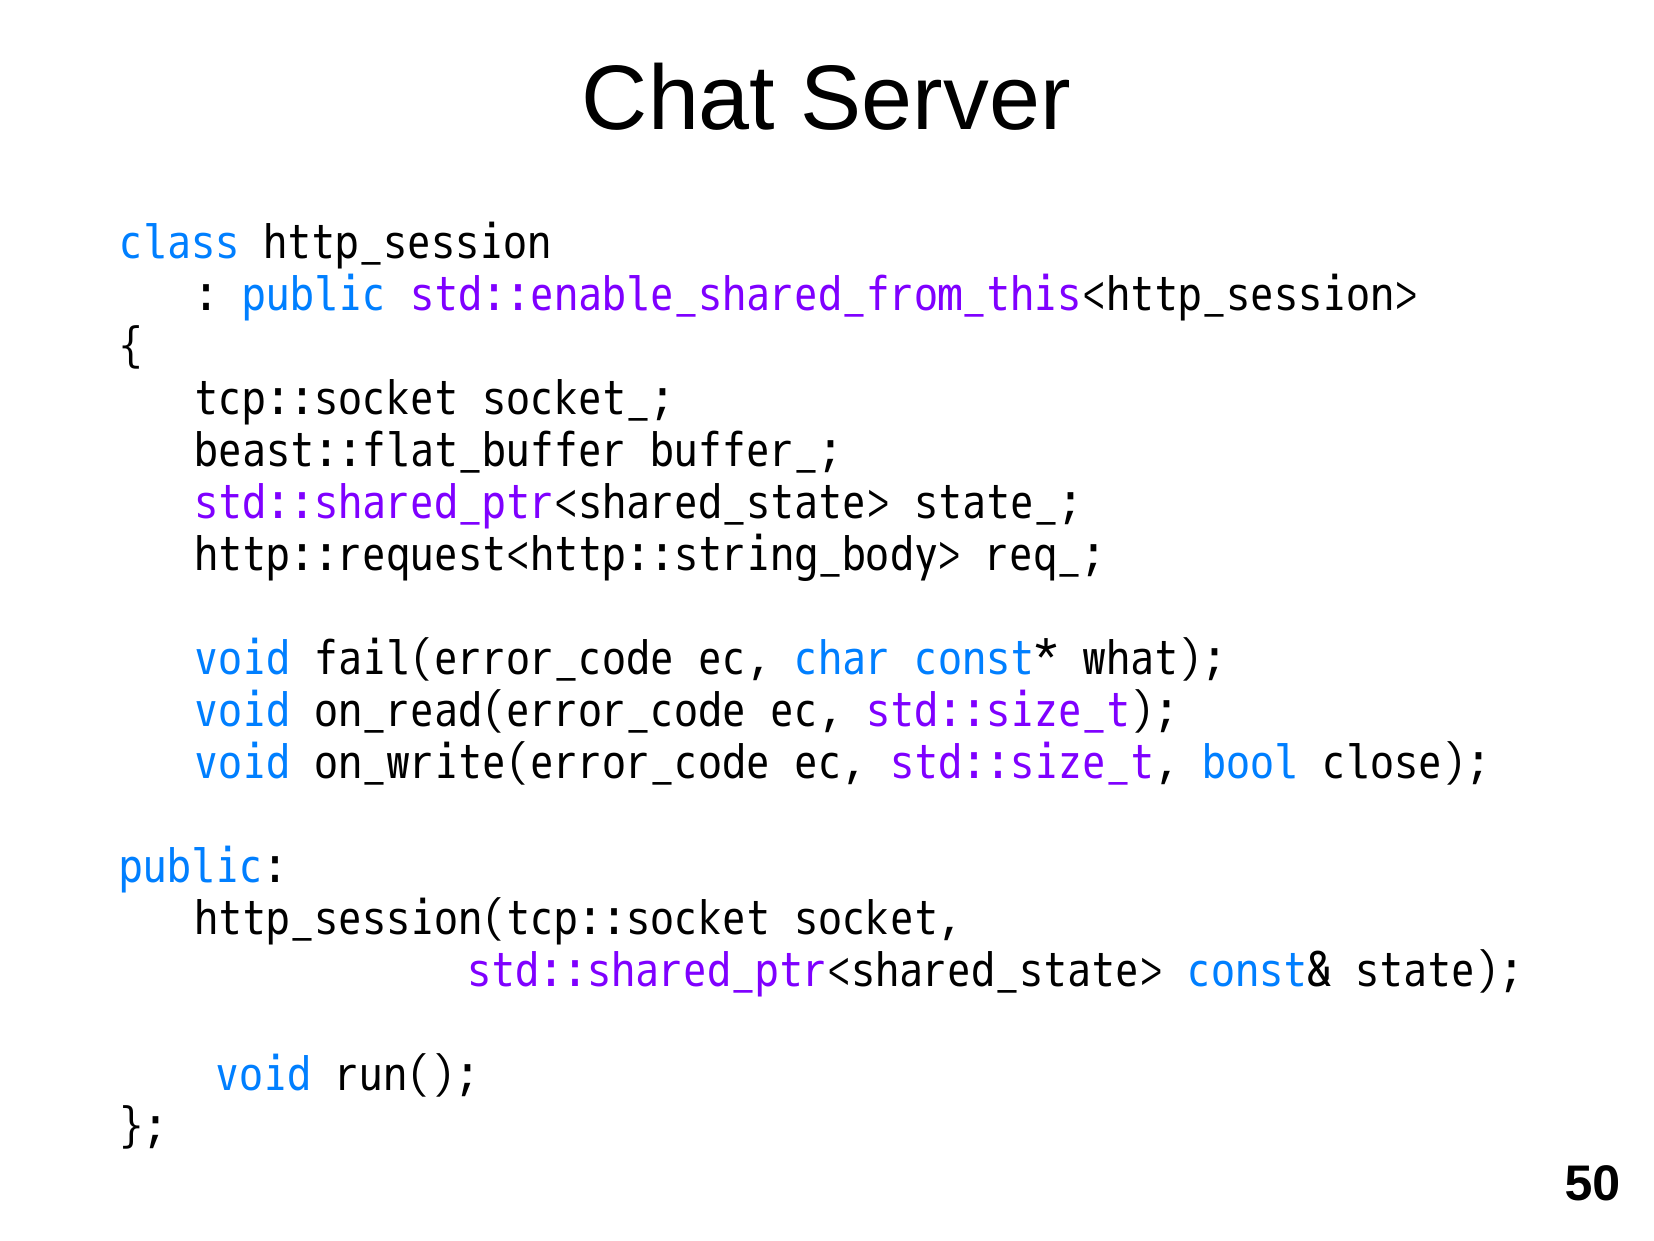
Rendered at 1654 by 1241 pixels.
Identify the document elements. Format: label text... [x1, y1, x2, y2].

text_box class http_session : public std::enable_shared_from_this<http_session> { tcp::socket socket_; beast::flat_buffer buffer_; std::shared_ptr<shared_state> state_; http::request<http::string_body> req_; void fail(error_code ec, char const* what); void on_read(error_code ec, std::size_t); void on_write(error_code ec, std::size_t, bool close); public: http_session(tcp::socket socket, std::shared_ptr<shared_state> const& state); void run(); }; [104, 210, 1575, 1162]
title Chat Server [82, 15, 1571, 181]
